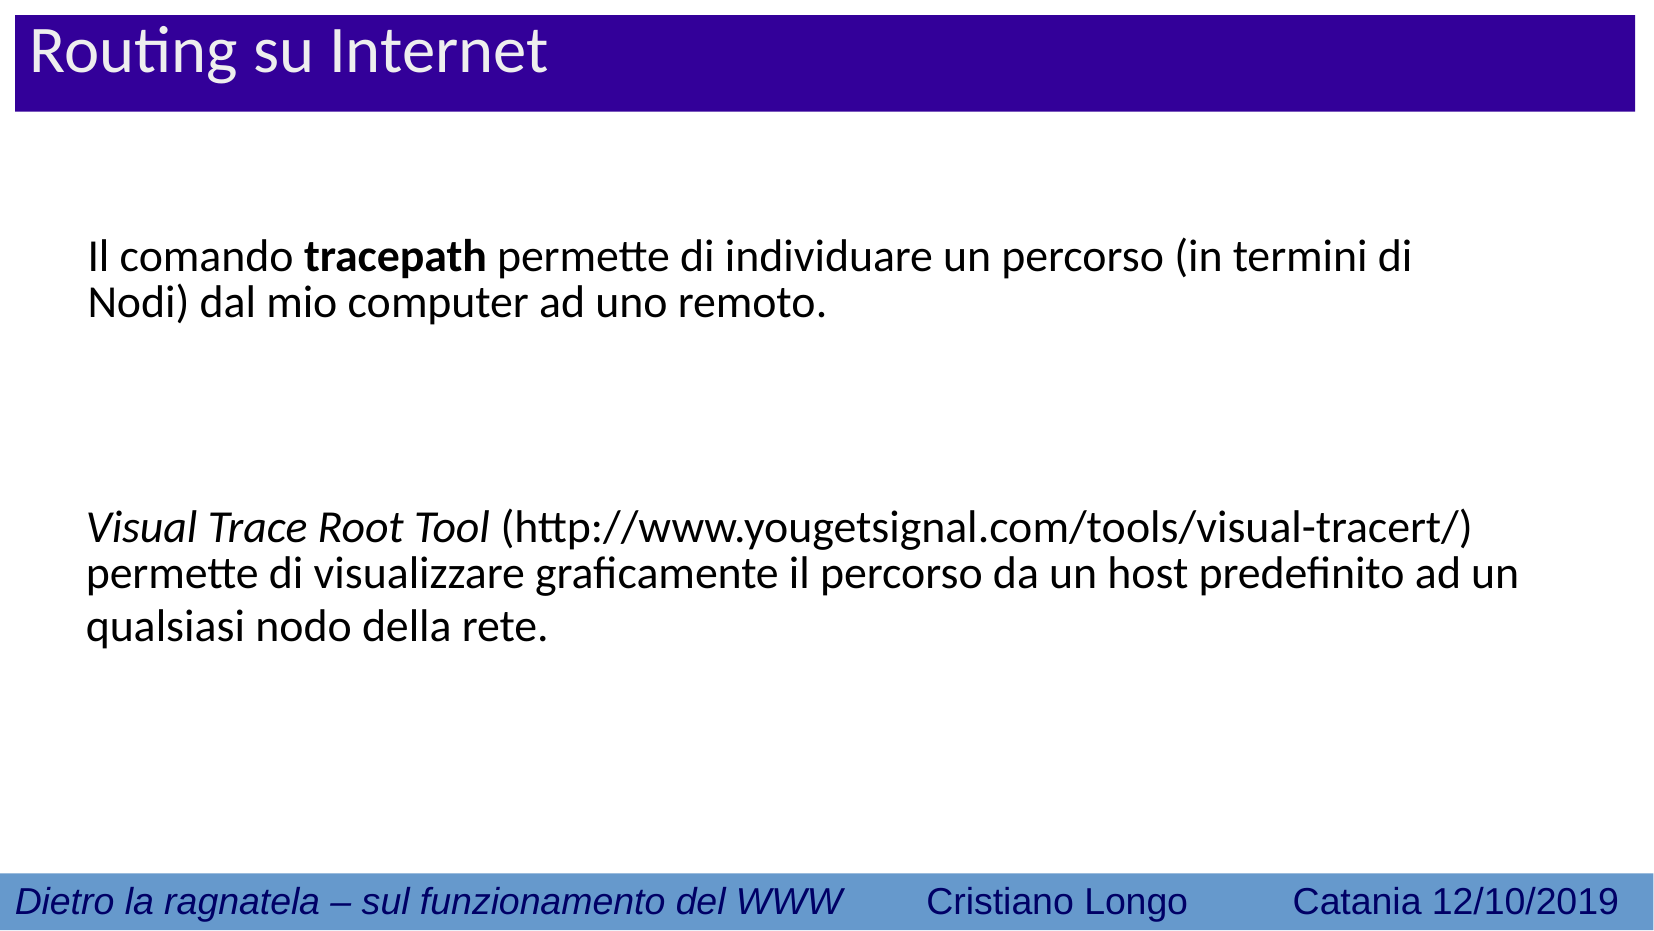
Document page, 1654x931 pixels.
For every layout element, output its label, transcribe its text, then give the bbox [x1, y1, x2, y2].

text_box Routing su Internet [15, 15, 1636, 112]
text_box Dietro la ragnatela – sul funzionamento del WWW Cristiano Longo Catania 12/10/2019 [0, 873, 1654, 931]
text_box Il comando tracepath permette di individuare un percorso (in termini di Nodi) dal mio computer ad uno remoto. [72, 230, 1498, 348]
text_box Visual Trace Root Tool (http://www.yougetsignal.com/tools/visual-tracert/) permette di visualizzare graficamente il percorso da un host predefinito ad un qualsiasi nodo della rete. [71, 501, 1542, 725]
